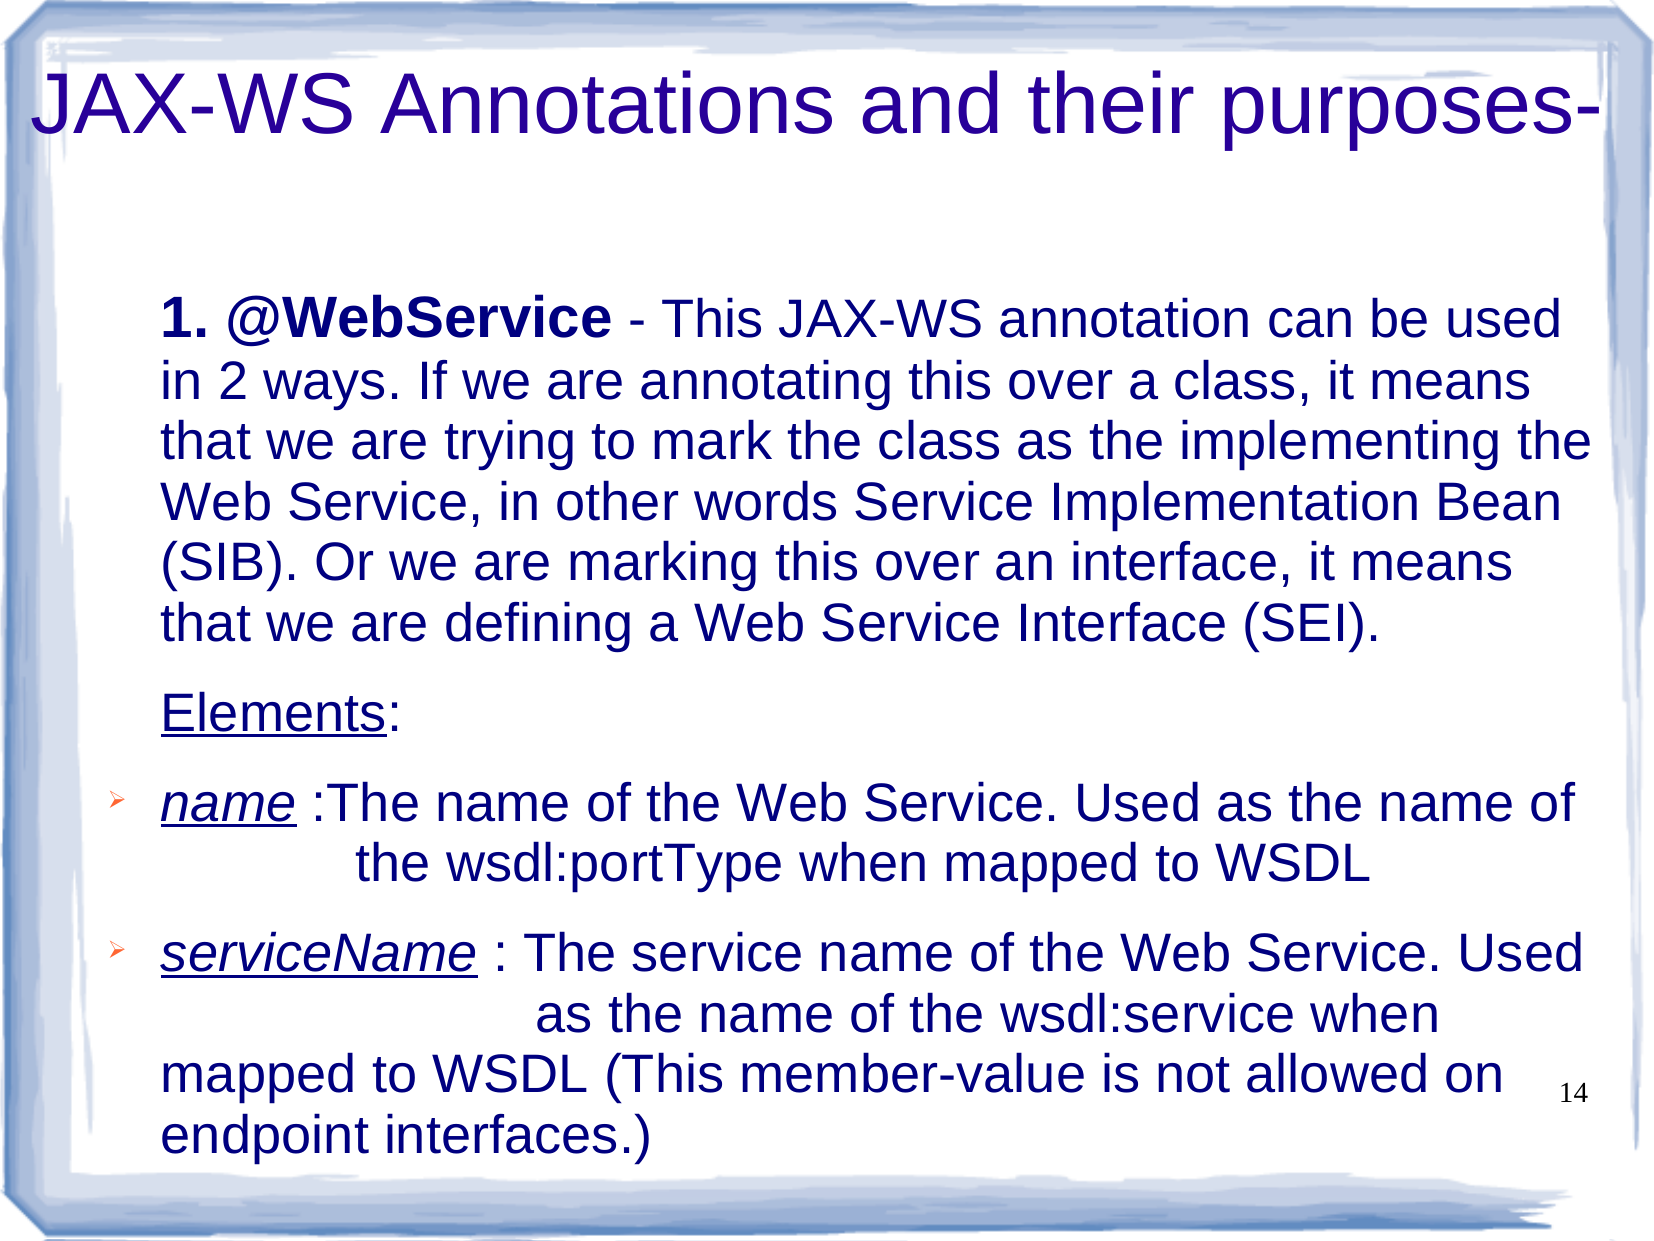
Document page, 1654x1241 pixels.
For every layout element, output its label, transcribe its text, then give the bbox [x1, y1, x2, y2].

picture [0, 0, 90, 1241]
title JAX-WS Annotations and their purposes- [30, 0, 1606, 208]
picture [1606, 0, 1654, 1241]
list 1. @WebService - This JAX-WS annotation can be used in 2 ways. If we are annotating this over a class, it means that we are trying to mark the class as the implementing the Web Service, in other words Service Implementation Bean (SIB). Or we are marking this over an interface, it means that we are defining a Web Service Interface (SEI). Elements: name :The name of the Web Service. Used as the name of the wsdl:portType when mapped to WSDL serviceName : The service name of the Web Service. Used as the name of the wsdl:service when mapped to WSDL (This member-value is not allowed on endpoint interfaces.) [90, 195, 1606, 1241]
